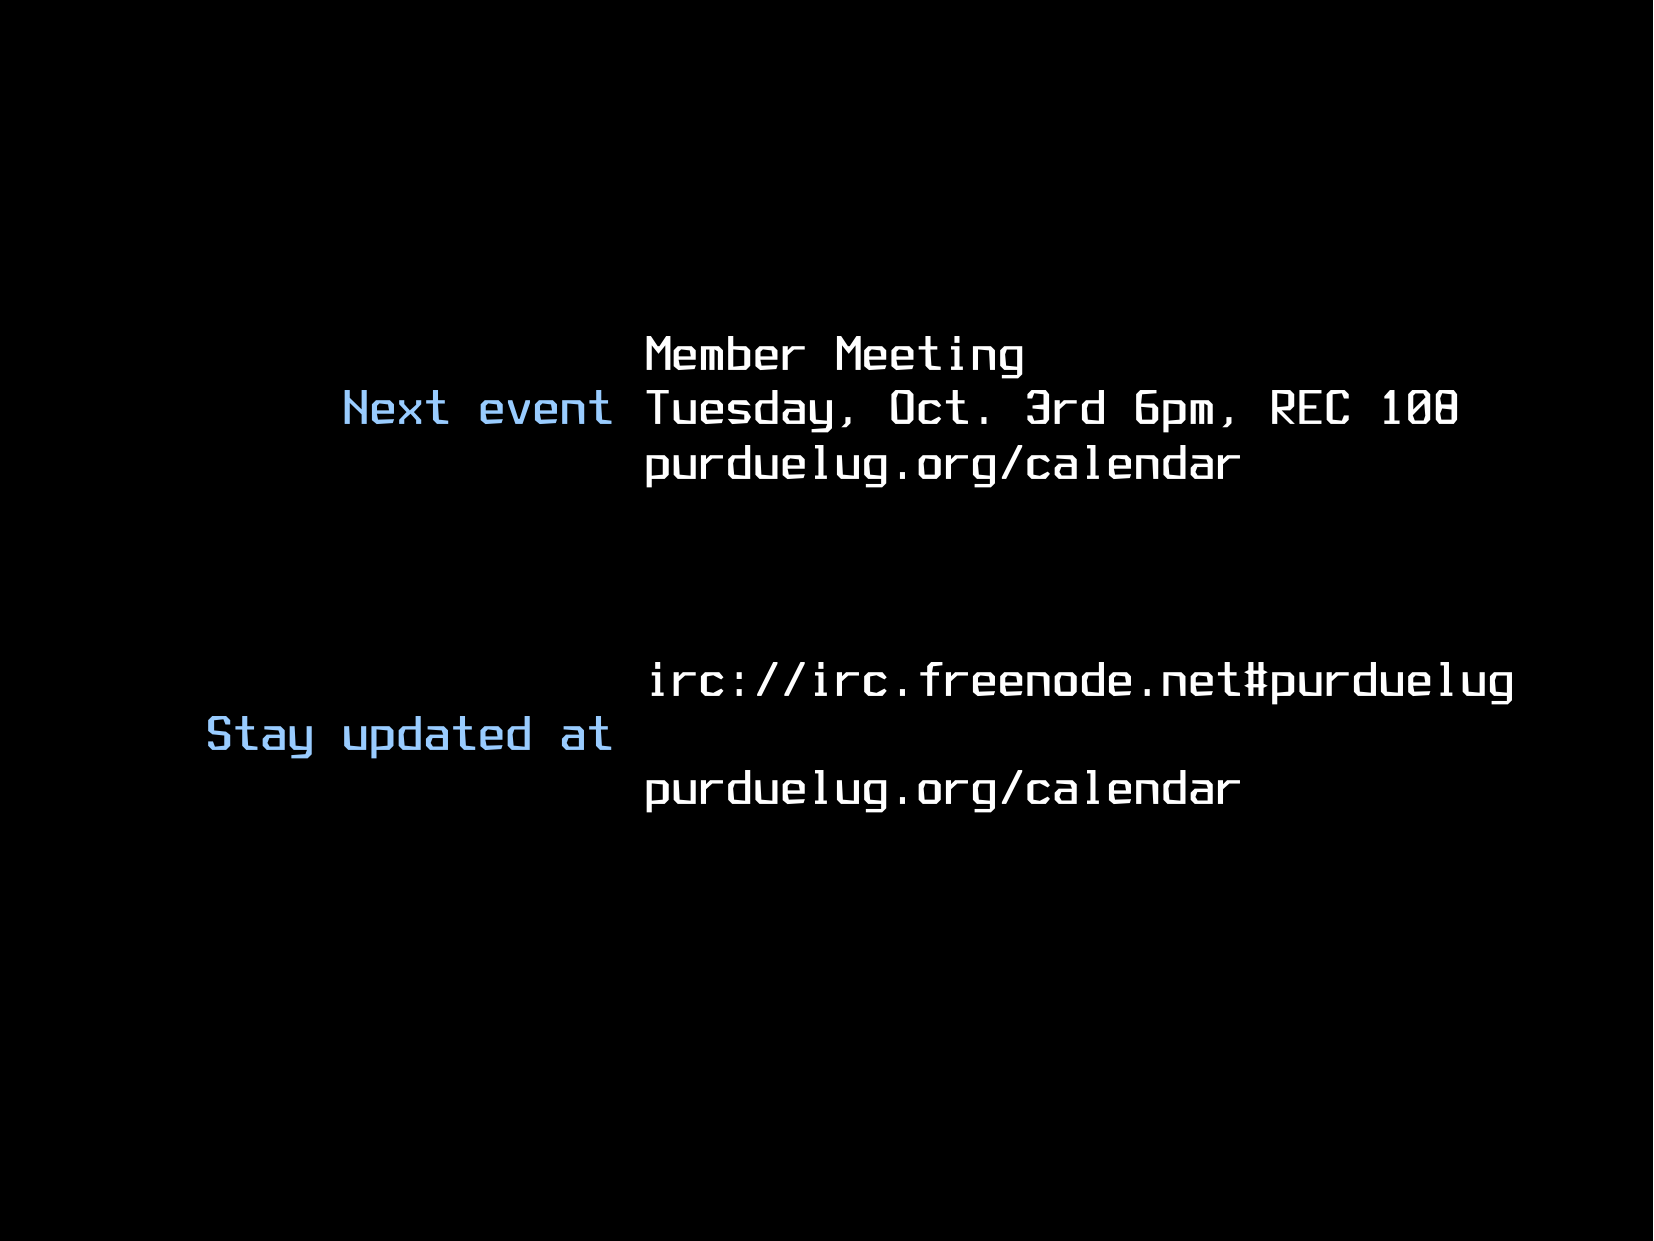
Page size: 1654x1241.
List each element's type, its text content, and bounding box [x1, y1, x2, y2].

table_header Next event Stay updated at [0, 319, 630, 1148]
table_header Member Meeting Tuesday, Oct. 3rd 6pm, REC 108 purduelug.org/calendar irc://irc.freenode.net#purduelug purduelug.org/calendar [630, 319, 1564, 1148]
